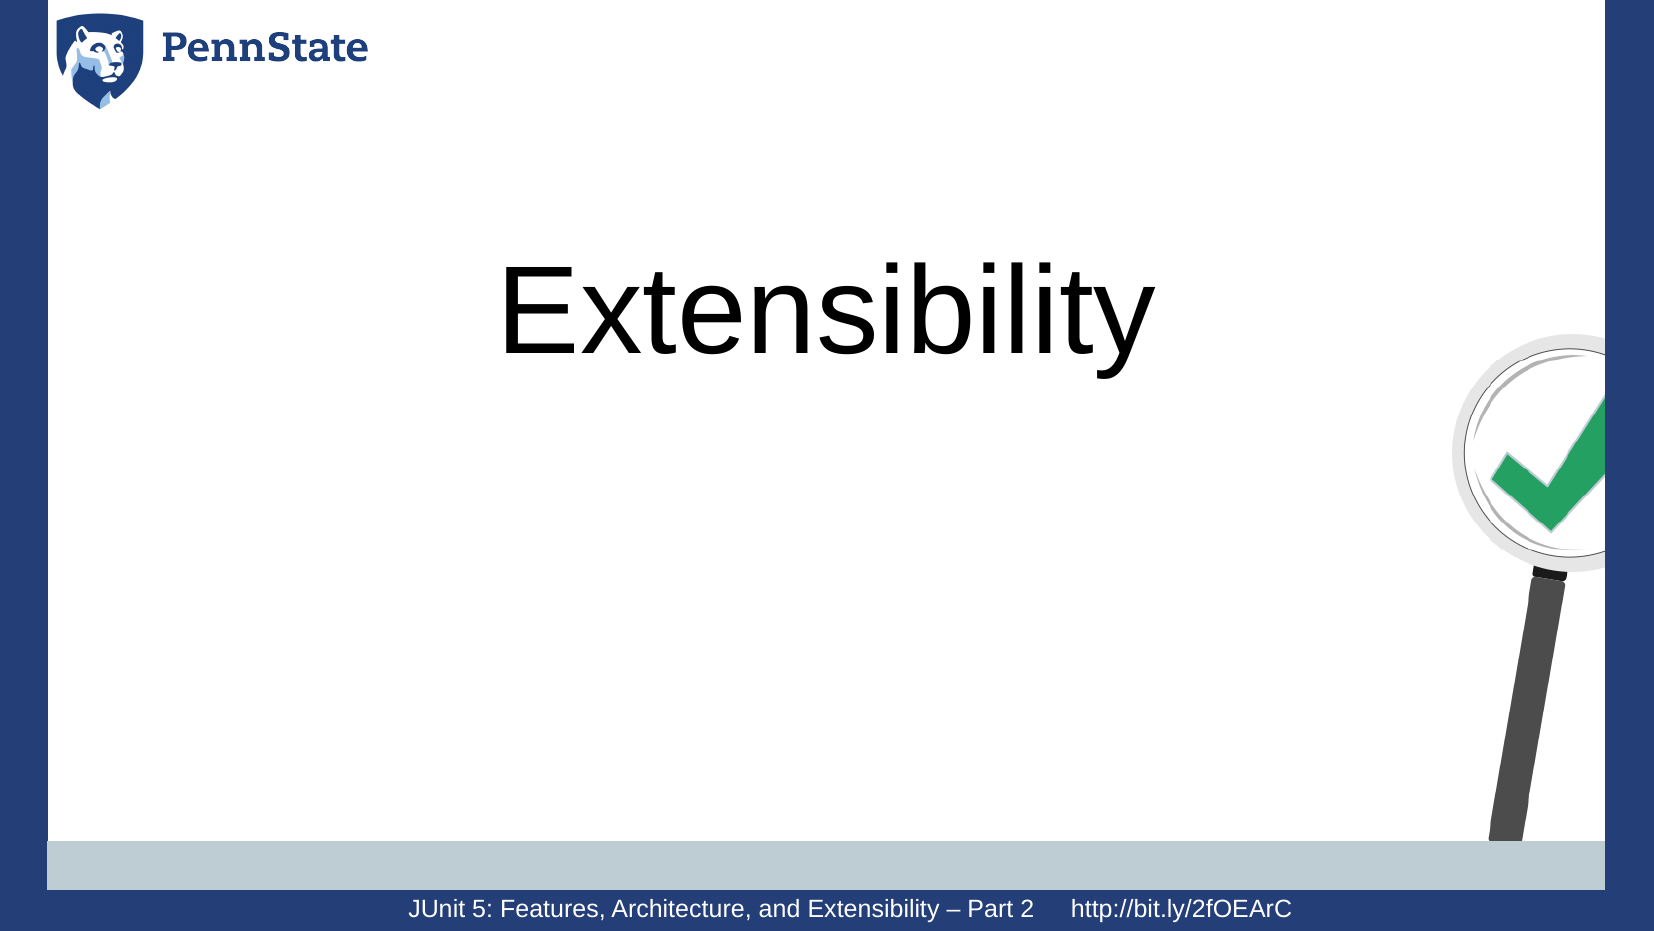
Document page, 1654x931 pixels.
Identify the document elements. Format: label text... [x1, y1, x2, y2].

picture [48, 0, 411, 152]
picture [1452, 334, 1605, 841]
list Extensibility [261, 240, 1393, 436]
